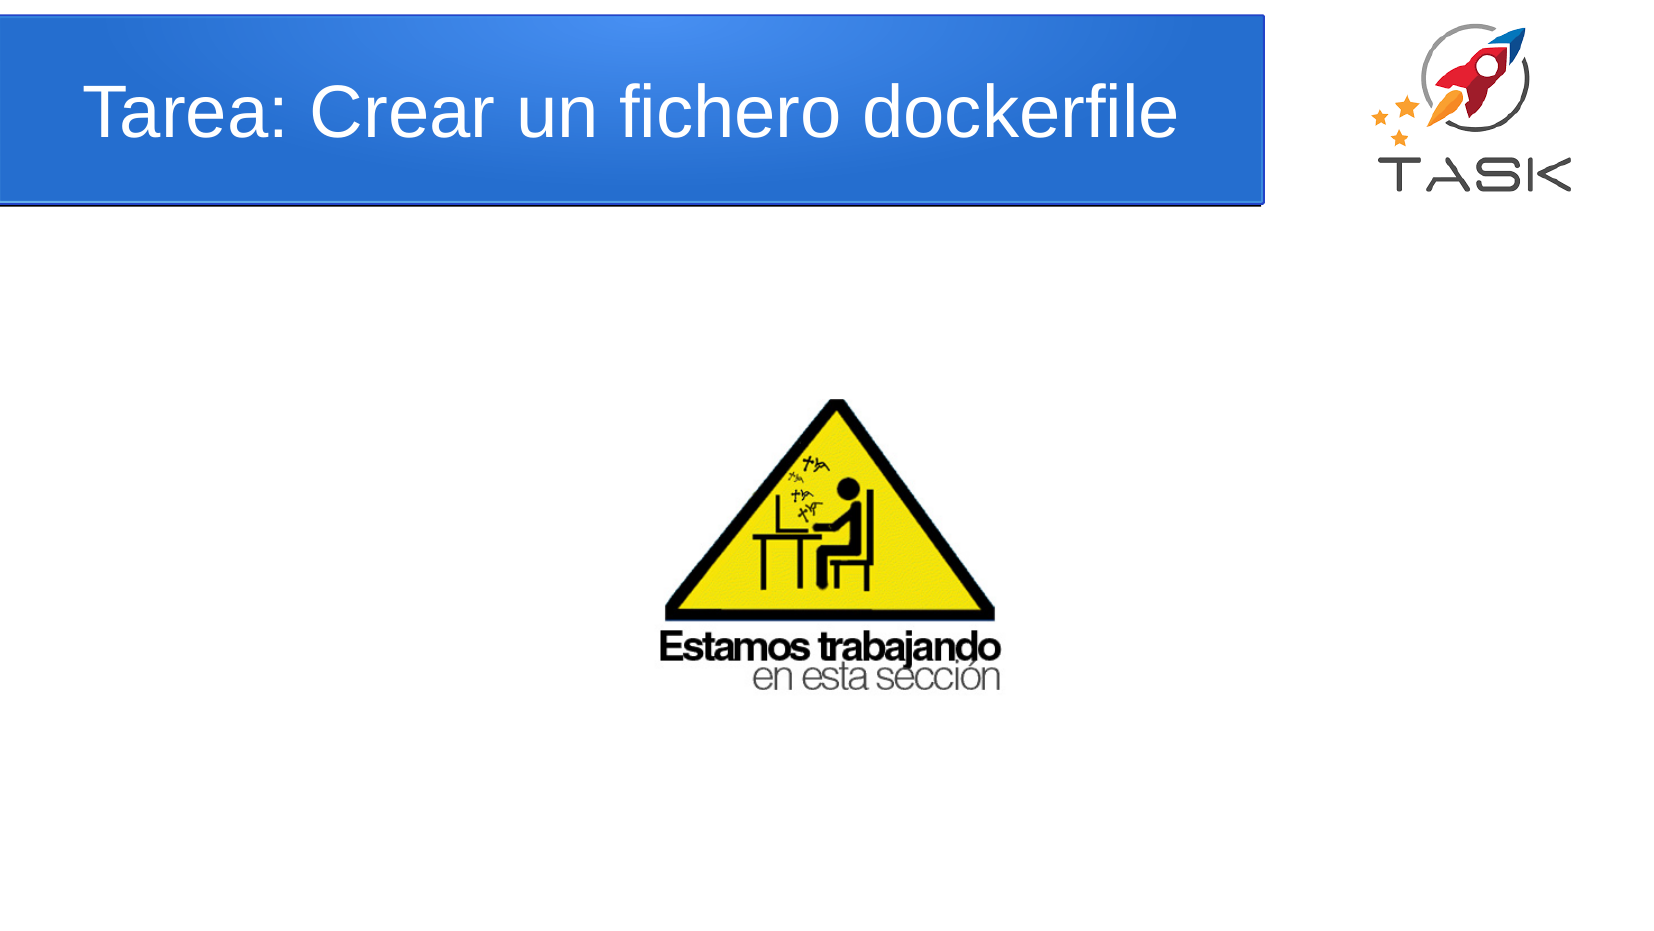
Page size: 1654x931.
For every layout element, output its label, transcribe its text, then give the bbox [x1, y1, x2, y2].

picture [637, 399, 1013, 709]
picture [1358, 11, 1583, 205]
title Tarea: Crear un fichero dockerfile [82, 35, 1235, 189]
